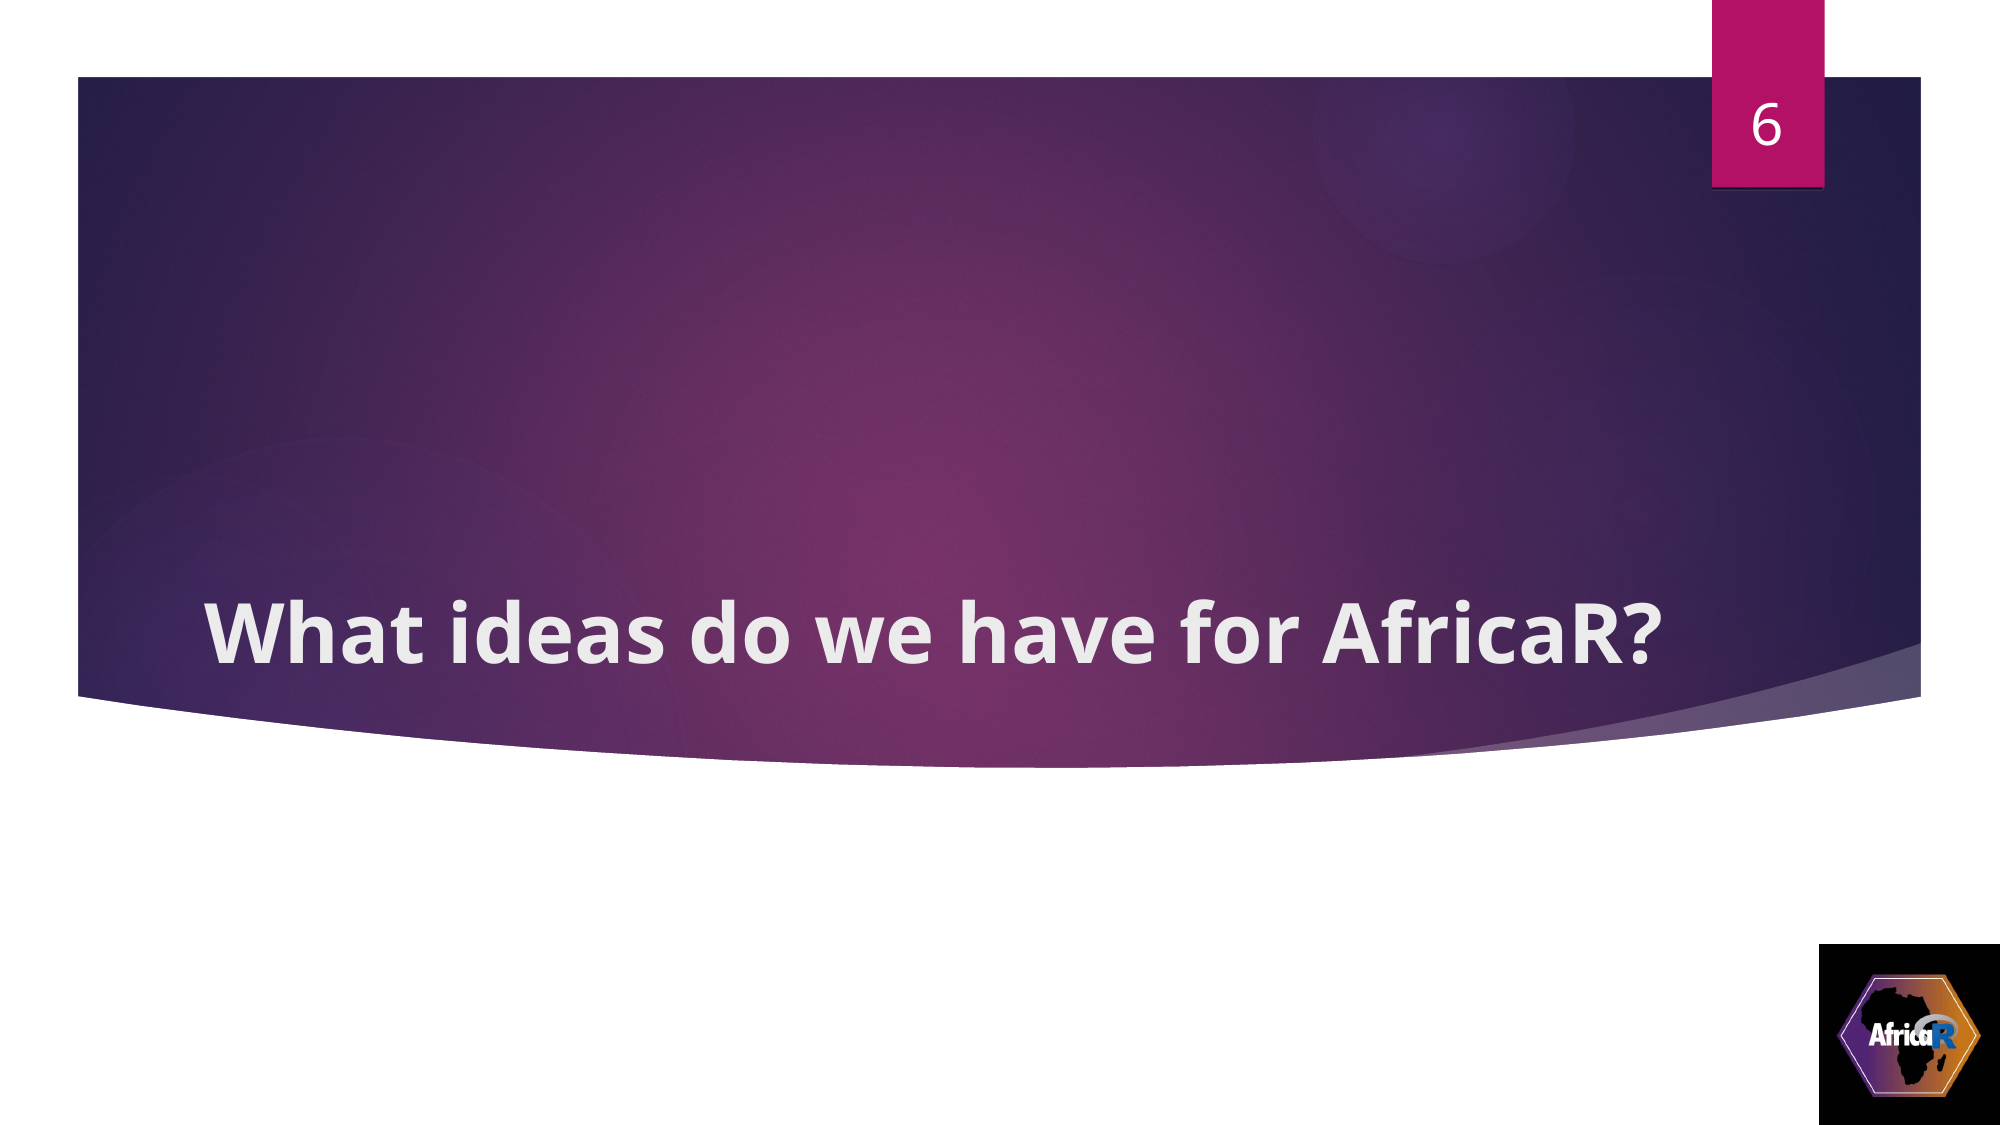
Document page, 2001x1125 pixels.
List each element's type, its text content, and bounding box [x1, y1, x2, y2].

picture [278, 688, 1768, 767]
picture [1819, 944, 2000, 1125]
title What ideas do we have for AfricaR? [189, 388, 1825, 688]
picture [79, 78, 1920, 712]
